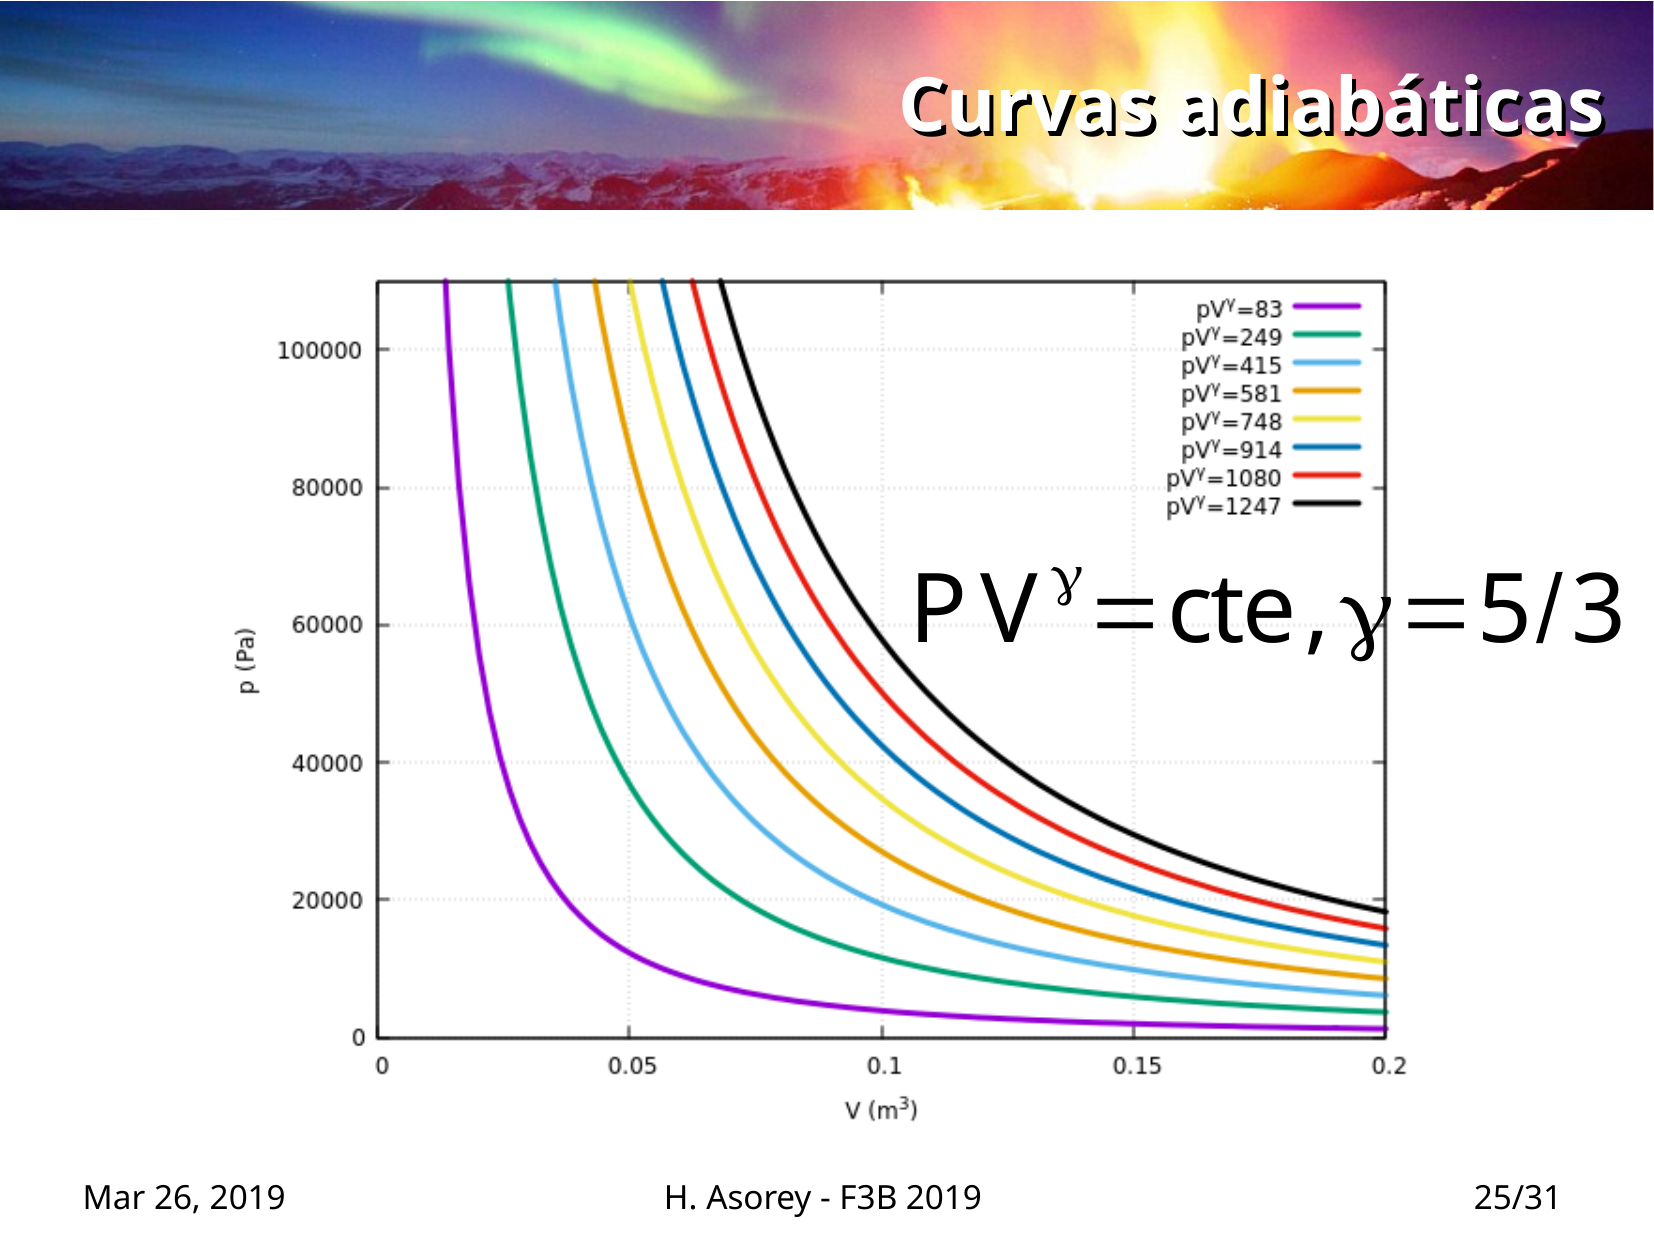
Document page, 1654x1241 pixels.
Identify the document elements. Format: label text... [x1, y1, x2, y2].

chart [903, 549, 1631, 667]
title Curvas adiabáticas [45, 15, 1606, 191]
picture [0, 1, 1654, 210]
picture [224, 254, 1425, 1156]
